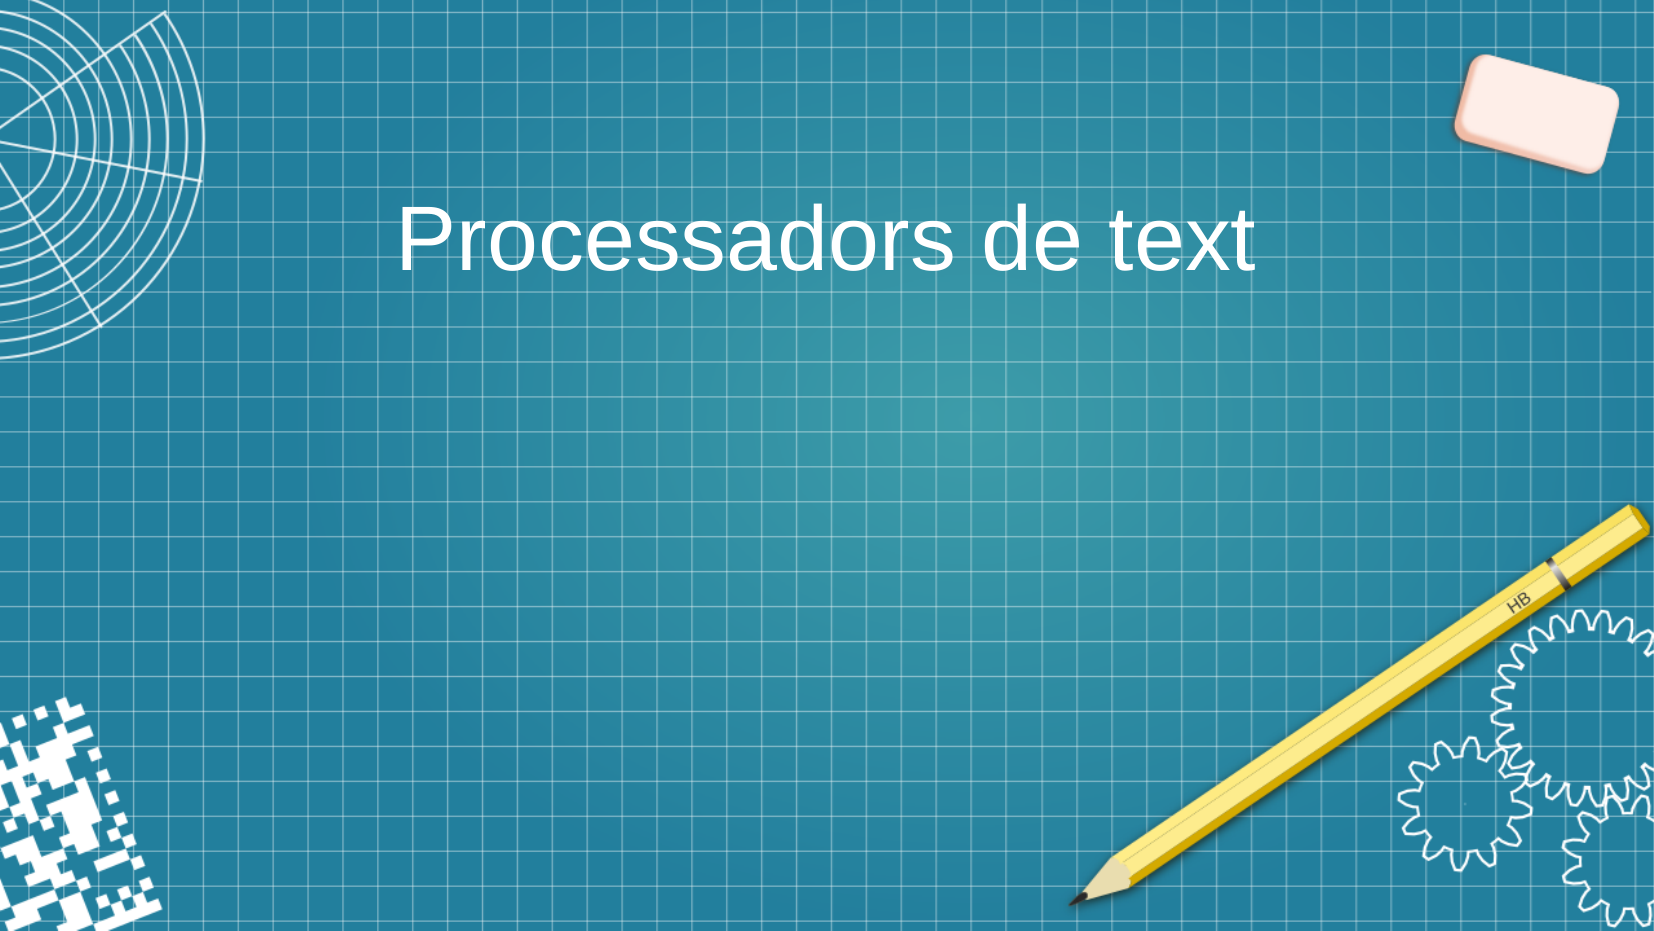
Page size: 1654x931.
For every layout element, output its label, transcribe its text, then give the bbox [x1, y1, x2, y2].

title Processadors de text [82, 132, 1571, 346]
picture [0, 0, 1654, 931]
